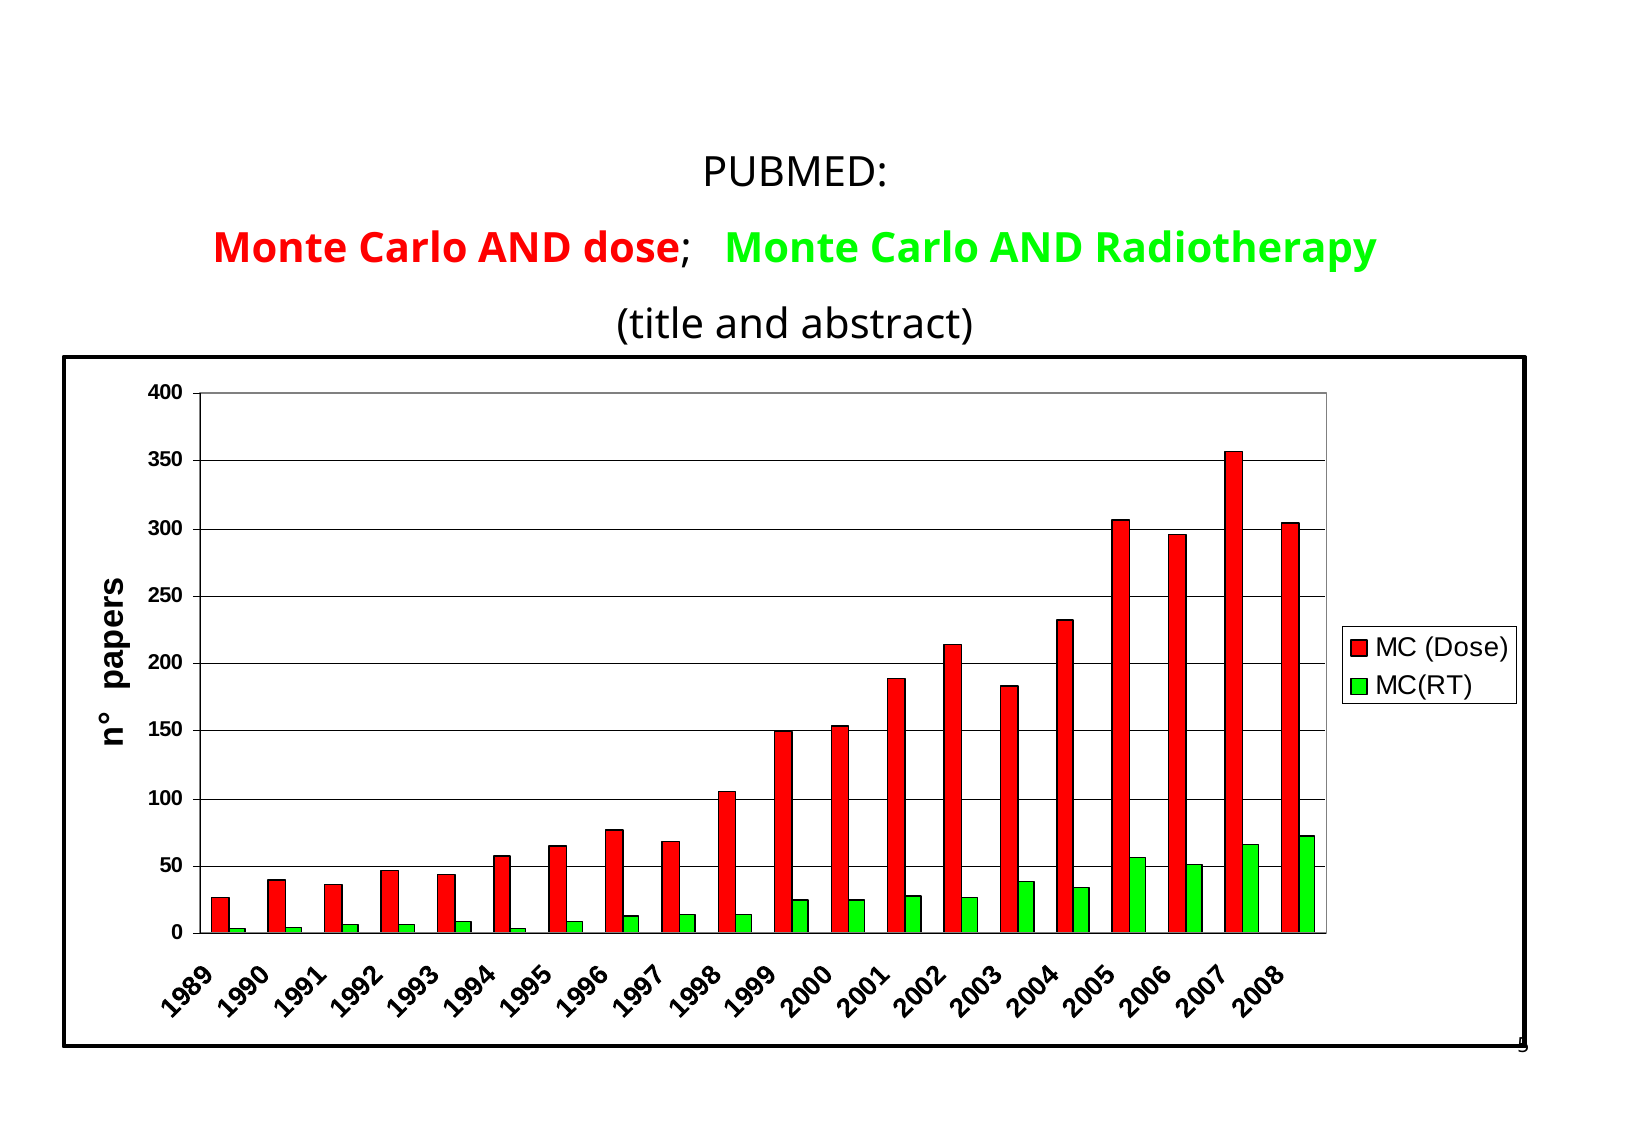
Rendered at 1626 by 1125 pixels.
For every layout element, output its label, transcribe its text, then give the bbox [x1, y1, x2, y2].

text_box PUBMED: Monte Carlo AND dose; Monte Carlo AND Radiotherapy (title and abstract) [56, 137, 1534, 355]
chart [56, 355, 1534, 1054]
